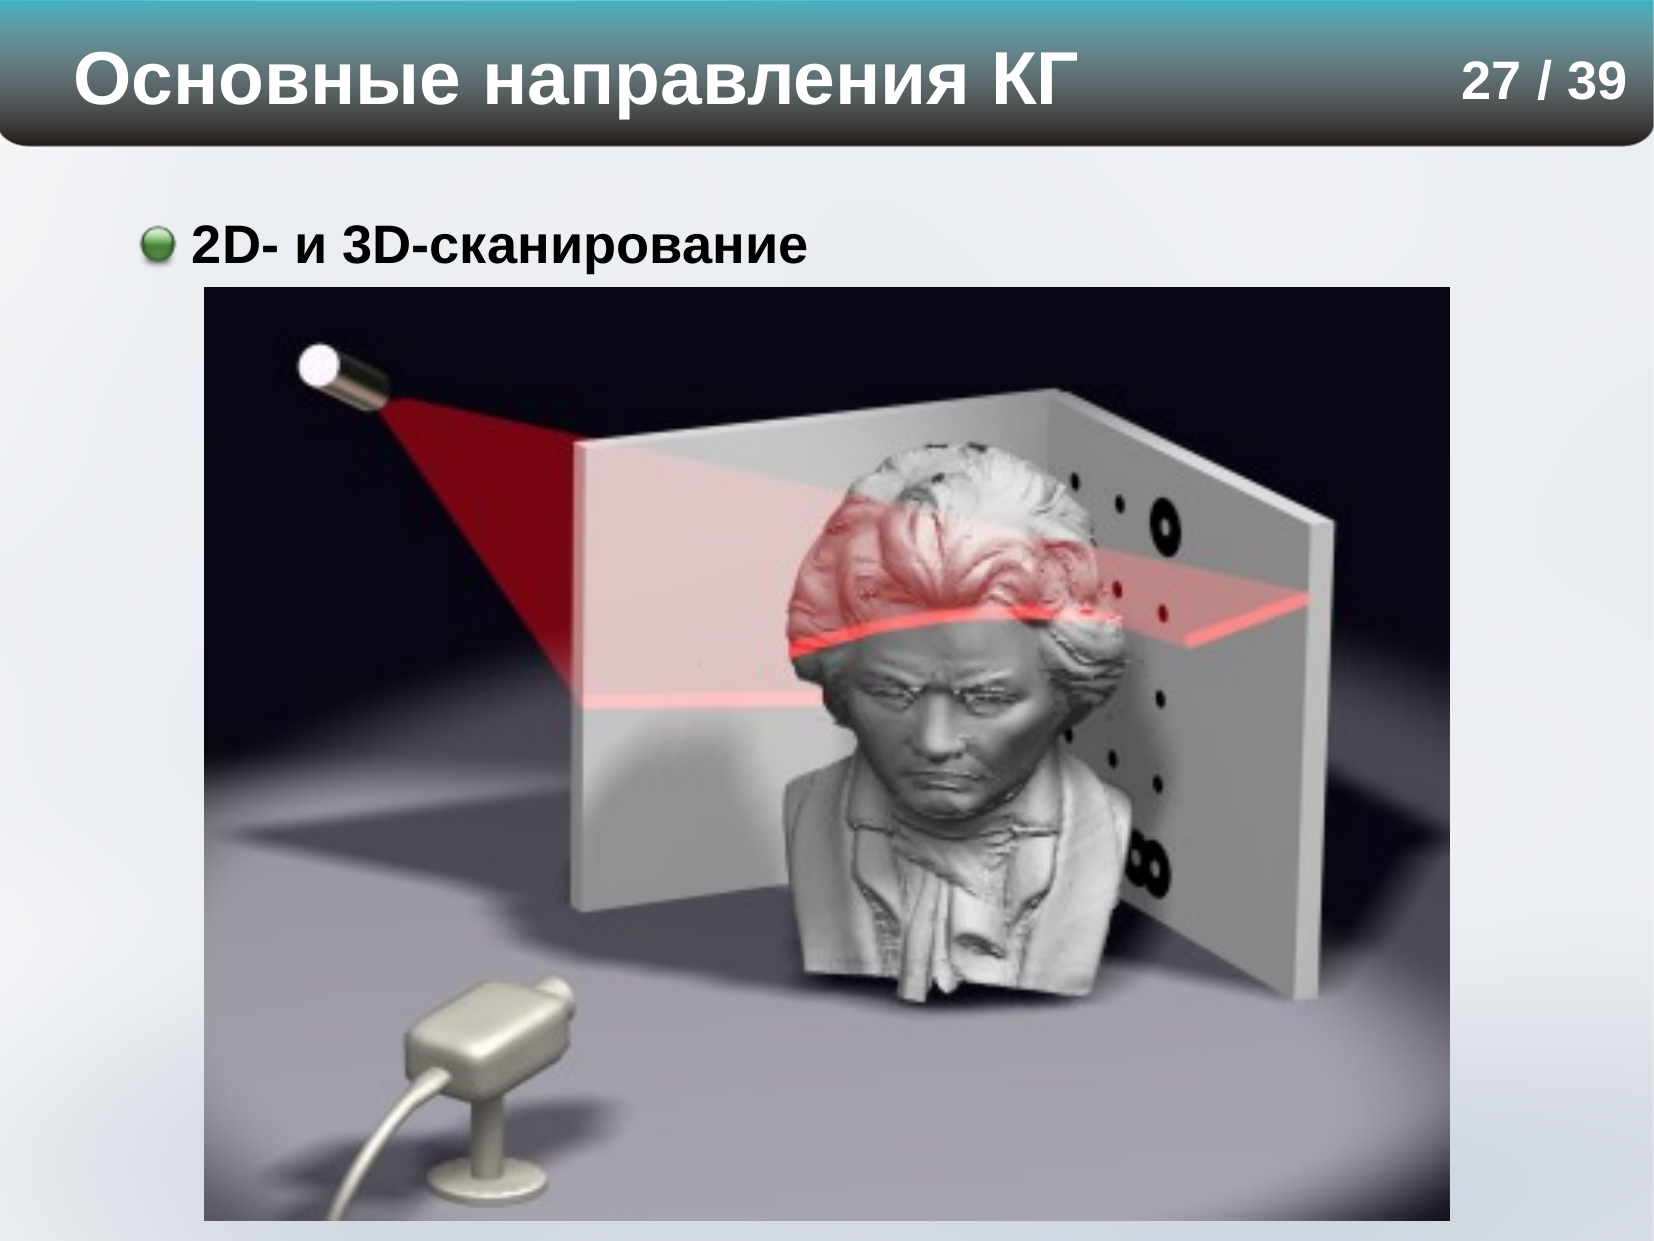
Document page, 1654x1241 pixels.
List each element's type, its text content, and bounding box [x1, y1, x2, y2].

text_box Основные направления КГ [59, 29, 1329, 129]
picture [0, 0, 1654, 1241]
text_box <номер> / 39 [1446, 42, 1654, 179]
text_box 2D- и 3D-сканирование [118, 206, 1034, 283]
